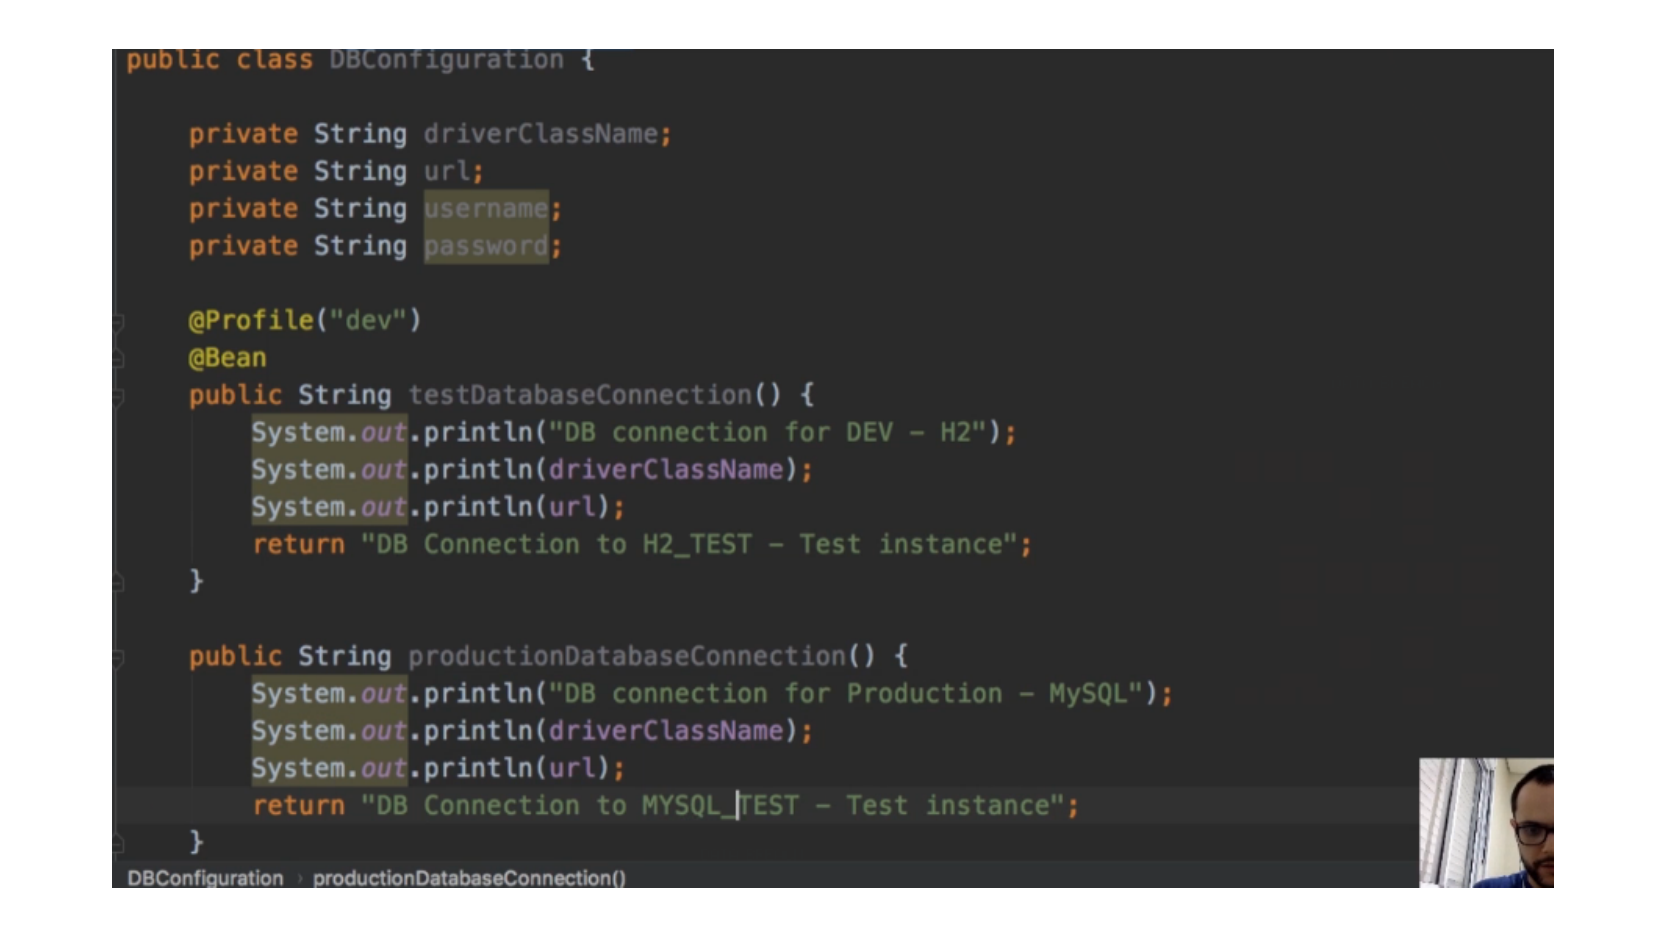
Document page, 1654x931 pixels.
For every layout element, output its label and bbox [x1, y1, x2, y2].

picture [112, 49, 1554, 888]
